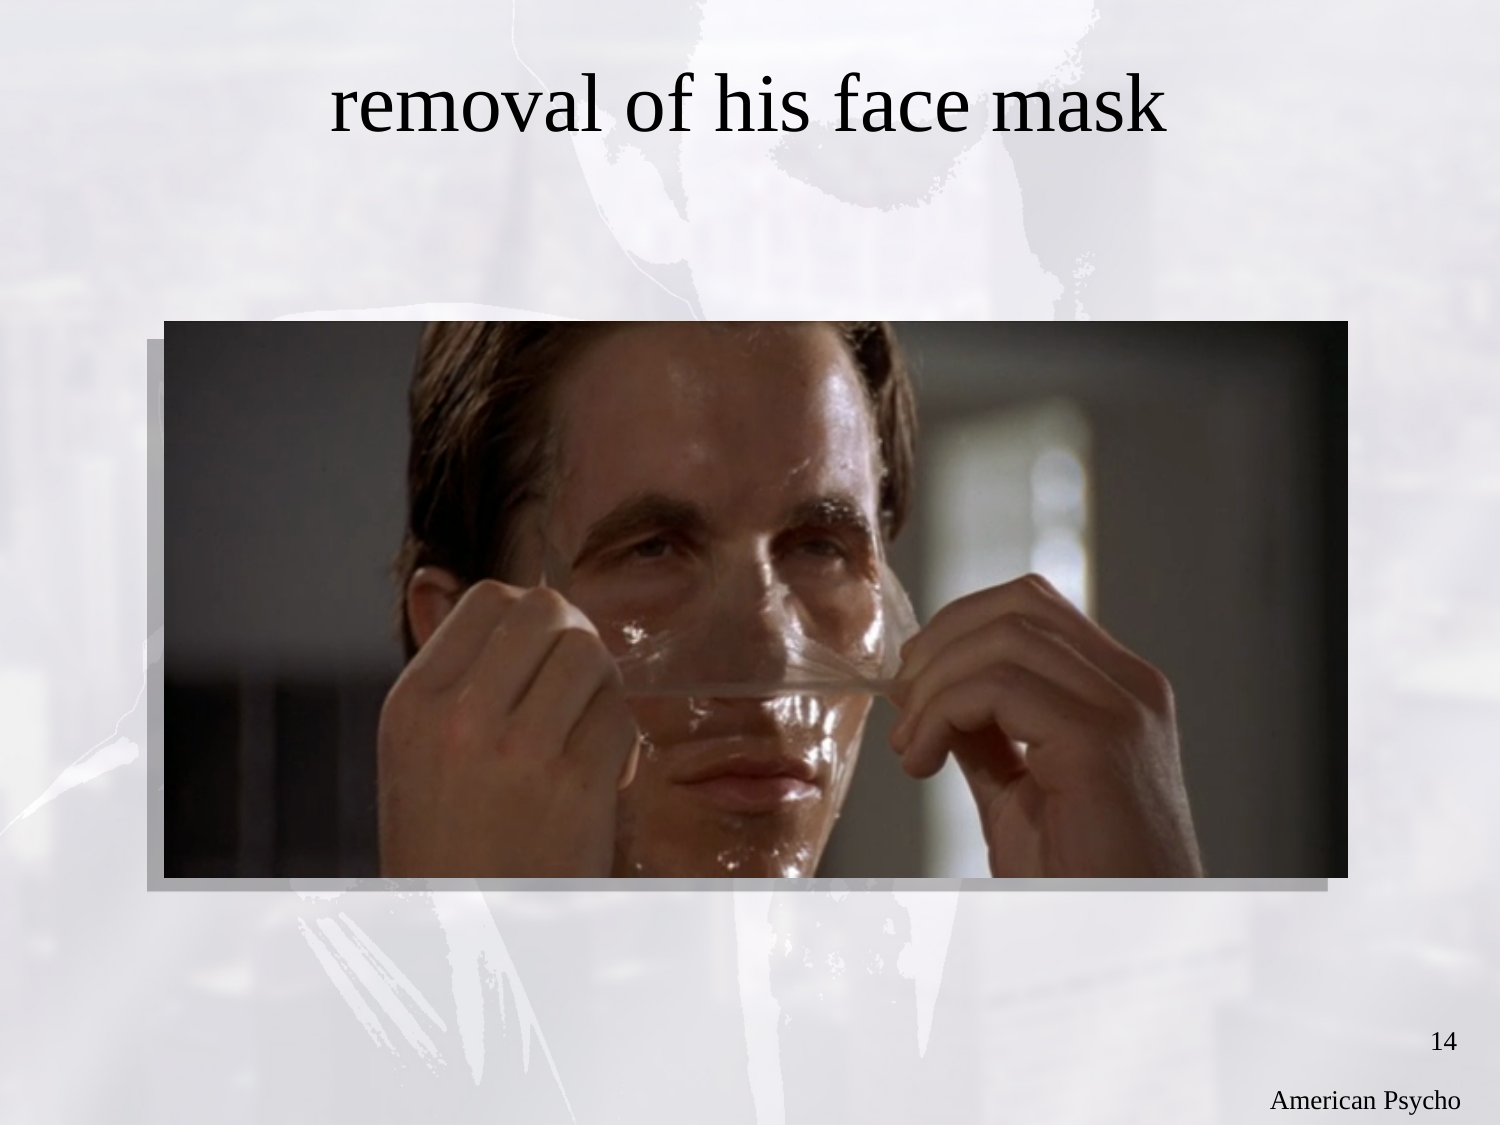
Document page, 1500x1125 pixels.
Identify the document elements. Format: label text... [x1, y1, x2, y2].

title removal of his face mask [59, 38, 1441, 170]
picture [0, 0, 1500, 1125]
